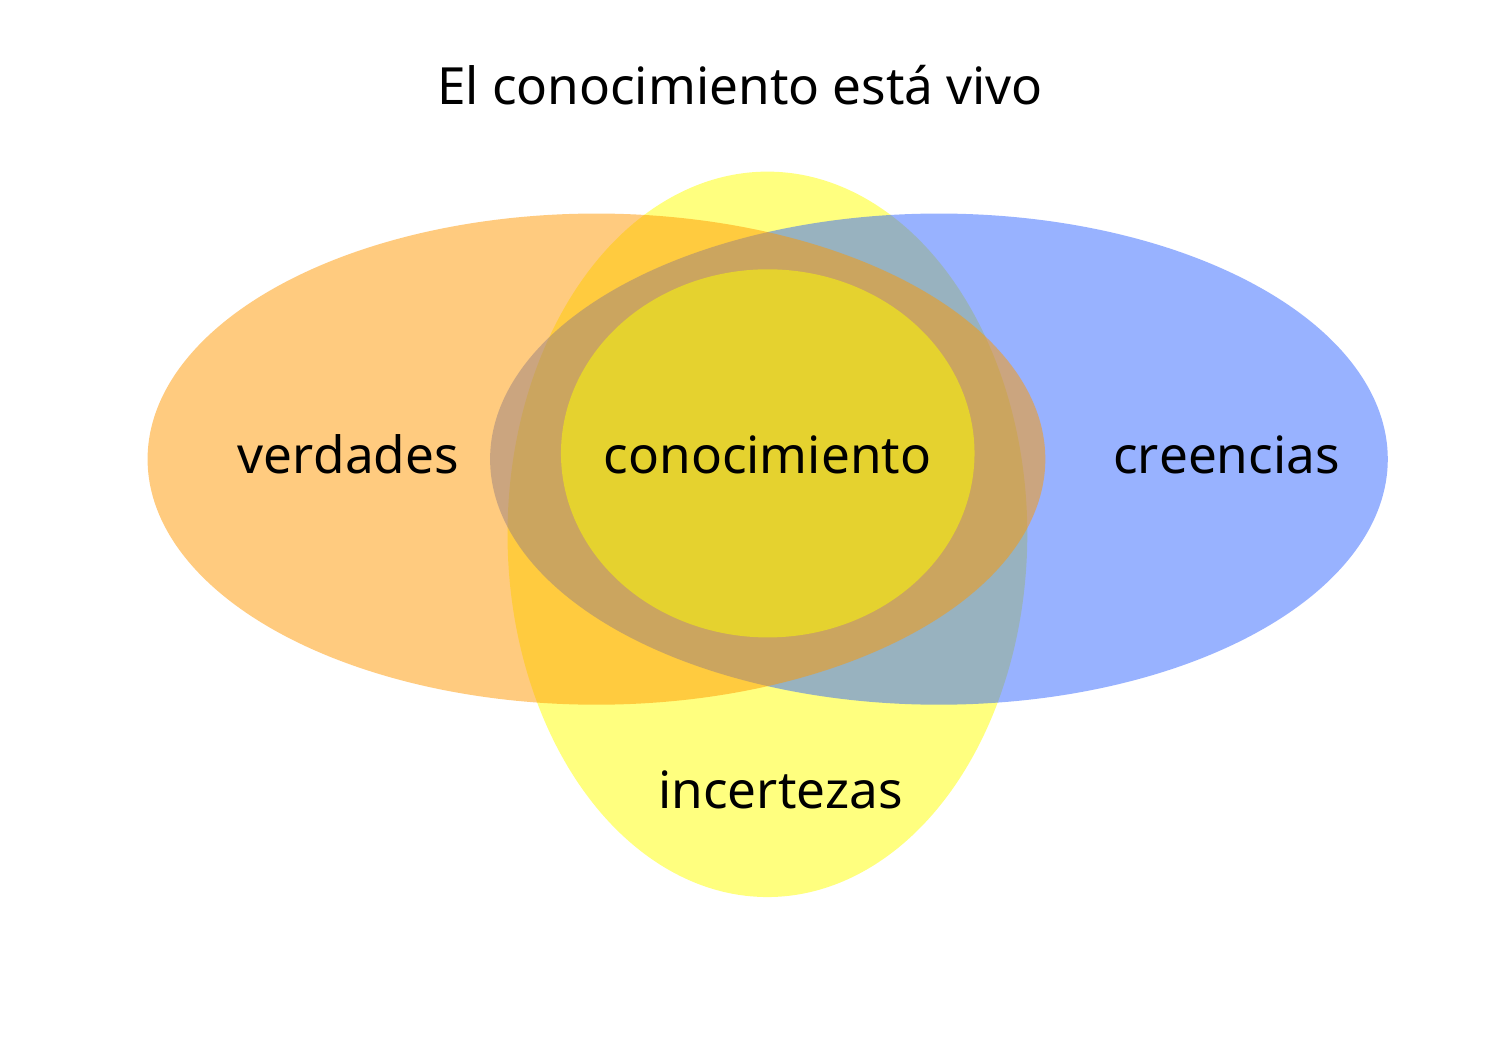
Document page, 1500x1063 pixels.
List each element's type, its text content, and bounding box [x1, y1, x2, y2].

text_box [147, 171, 1388, 898]
text_box incertezas [643, 749, 919, 827]
text_box El conocimiento está vivo [422, 45, 1059, 123]
text_box creencias [1098, 414, 1355, 492]
text_box conocimiento [560, 269, 975, 638]
text_box verdades [222, 414, 474, 492]
